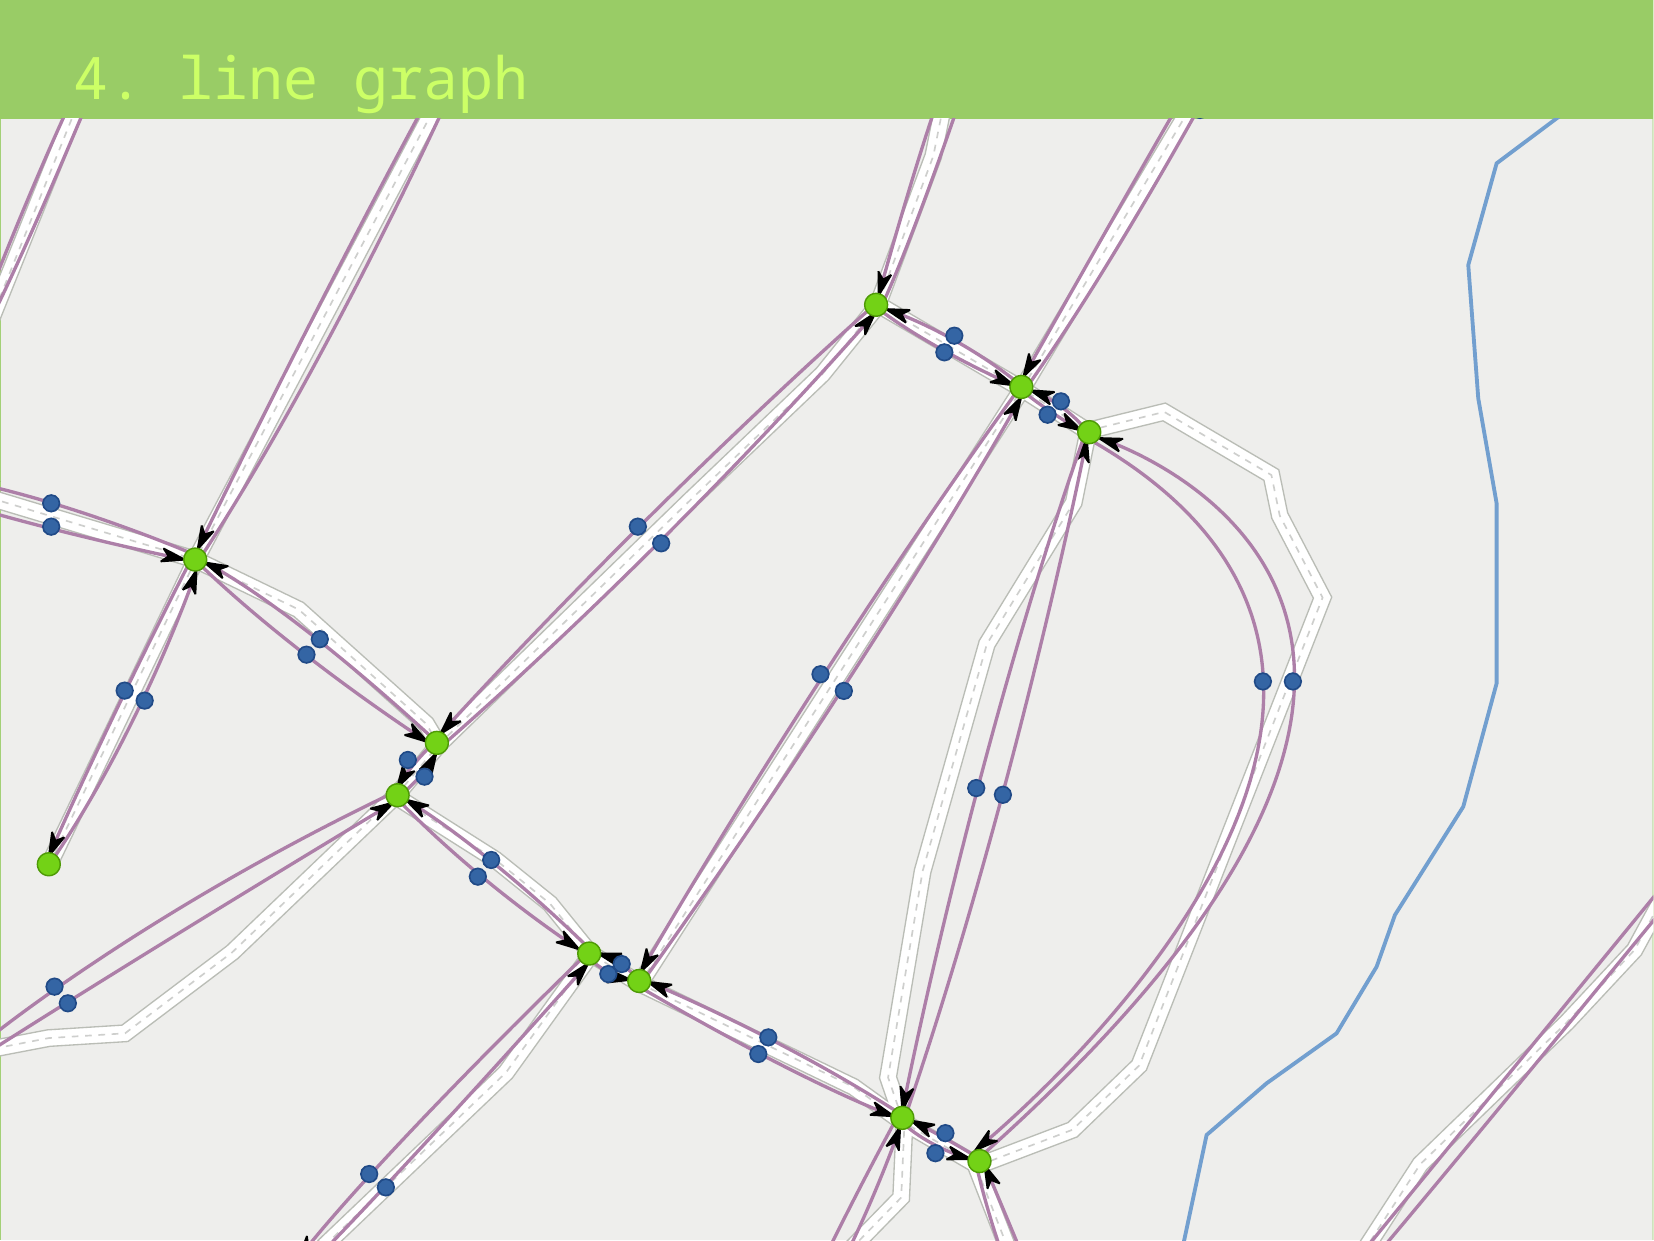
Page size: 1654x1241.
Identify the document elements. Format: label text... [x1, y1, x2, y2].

text_box 4. line graph [59, 29, 544, 115]
picture [0, 118, 1654, 1241]
